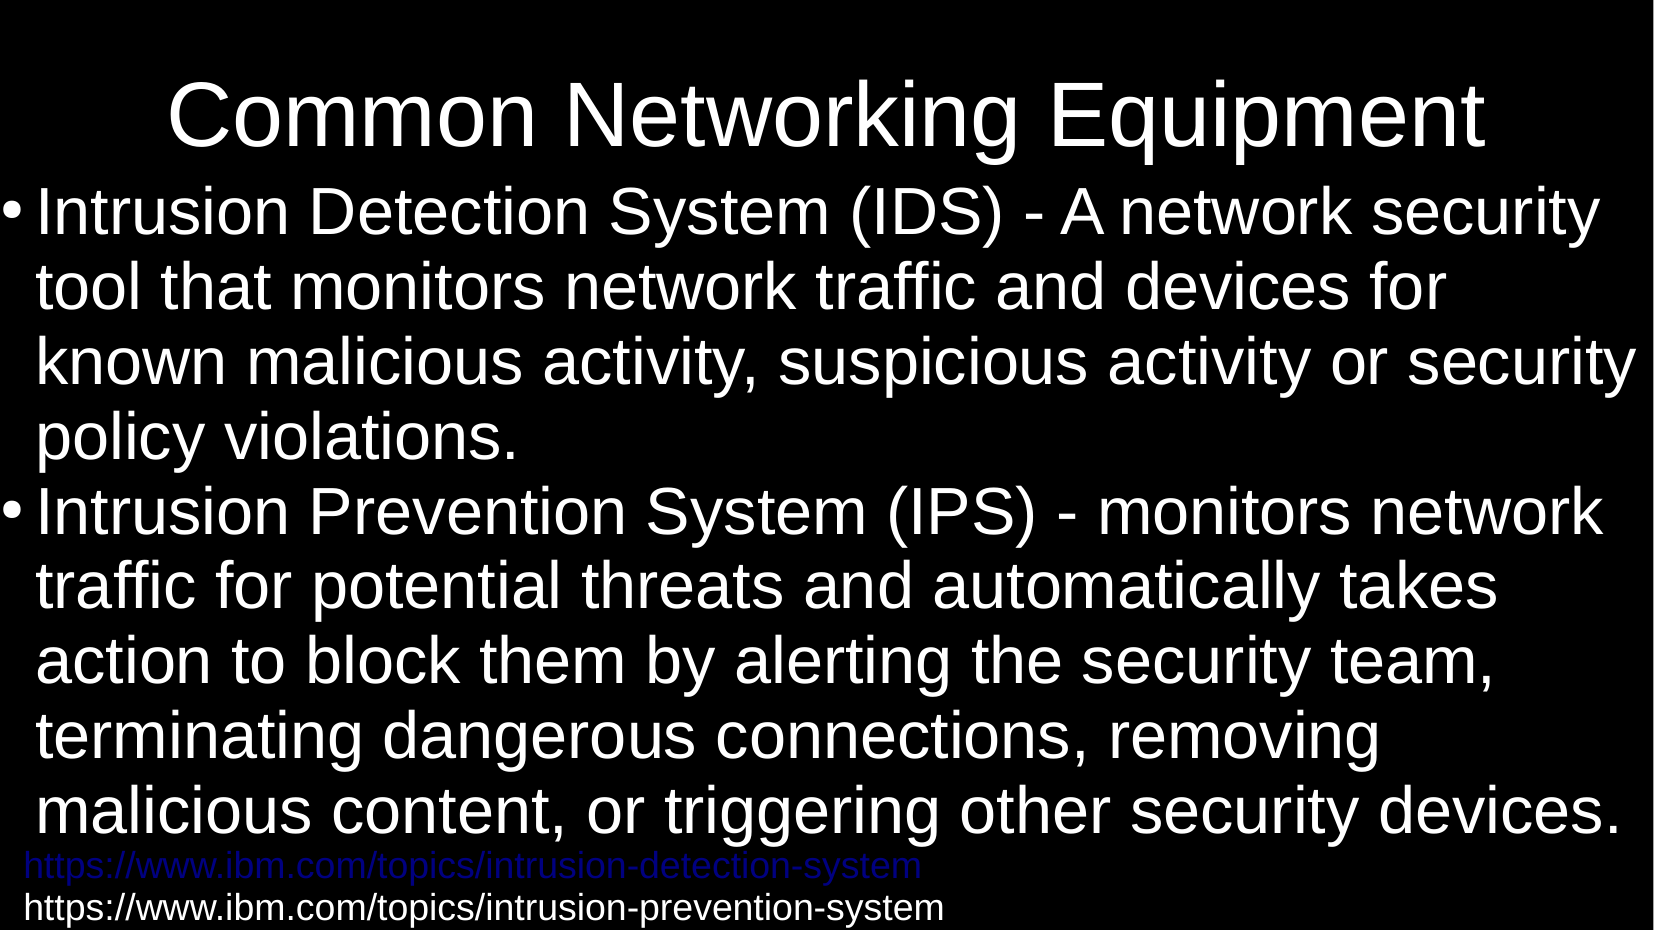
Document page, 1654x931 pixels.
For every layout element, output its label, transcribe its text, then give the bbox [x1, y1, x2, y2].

title Common Networking Equipment [82, 37, 1571, 137]
subtitle Intrusion Detection System (IDS) - A network security tool that monitors network traffic and devices for known malicious activity, suspicious activity or security policy violations. Intrusion Prevention System (IPS) - monitors network traffic for potential threats and automatically takes action to block them by alerting the security team, terminating dangerous connections, removing malicious content, or triggering other security devices. [0, 137, 1651, 885]
text_box https://www.ibm.com/topics/intrusion-detection-system https://www.ibm.com/topics/intrusion-prevention-system [8, 837, 1163, 931]
